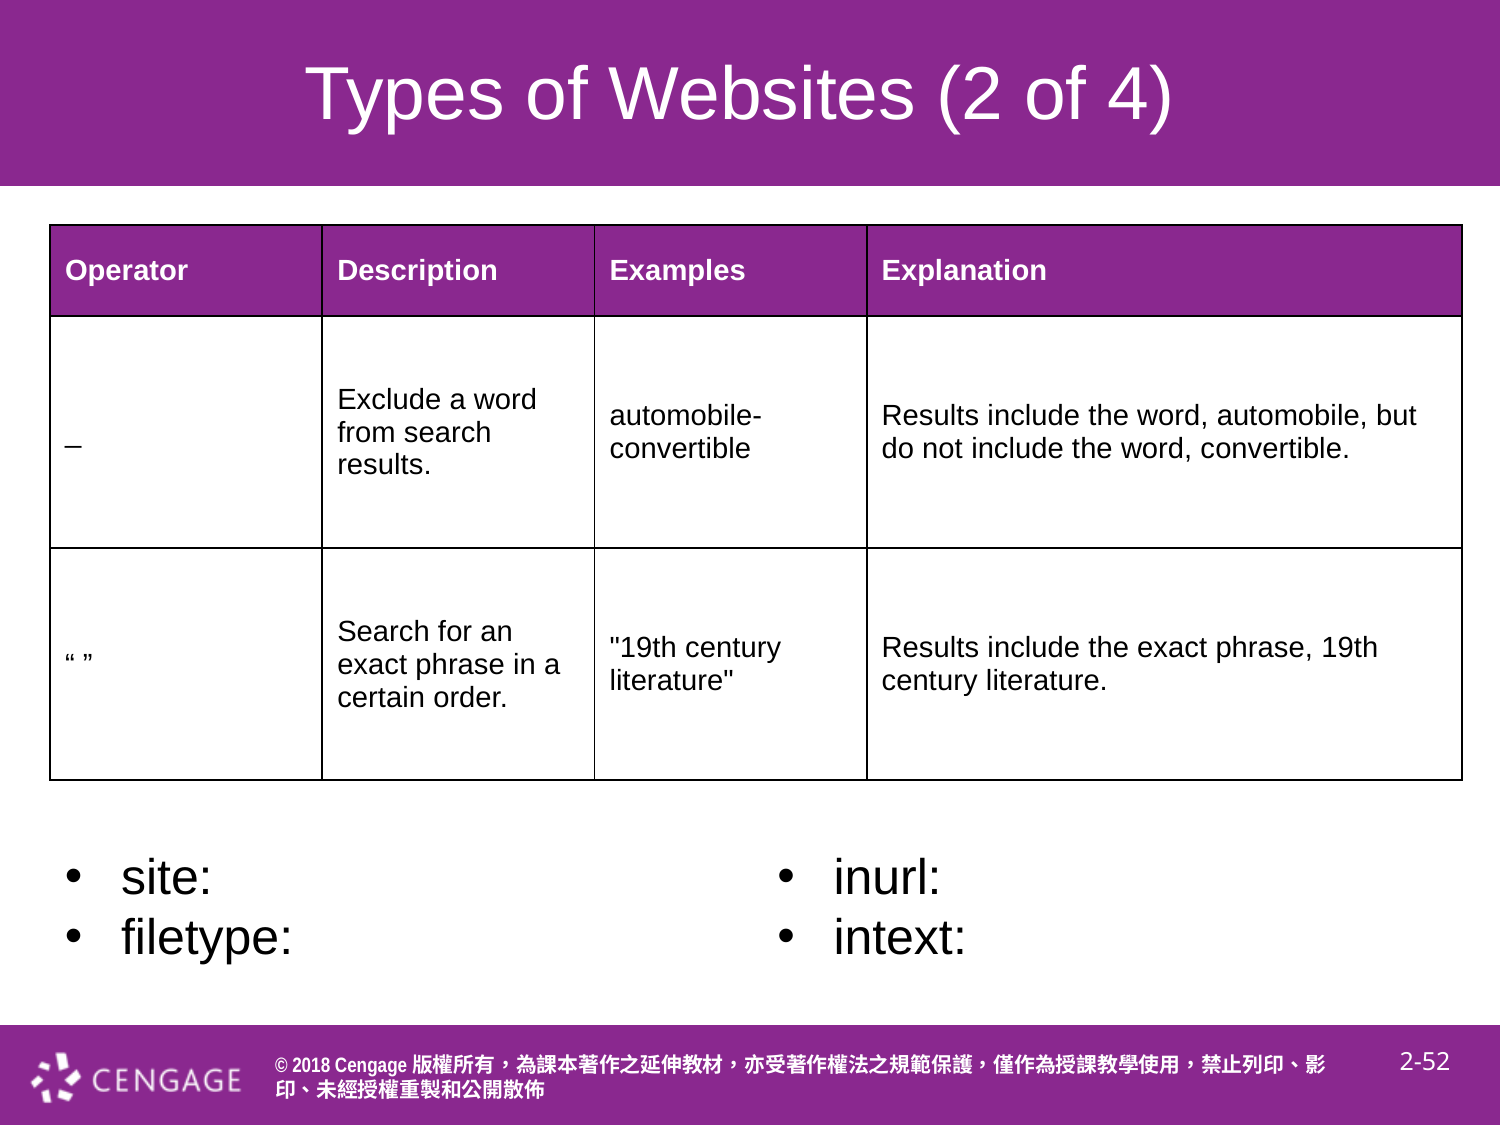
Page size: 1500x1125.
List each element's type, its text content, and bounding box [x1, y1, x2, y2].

table_header Examples [595, 226, 866, 315]
table_cell automobile-convertible [595, 317, 866, 547]
table_cell Results include the word, automobile, but do not include the word, convertible. [868, 317, 1461, 547]
title Types of Websites (2 of 4) [7, 4, 1493, 175]
table_cell Results include the exact phrase, 19th century literature. [868, 549, 1461, 779]
text_box inurl: intext: [762, 837, 982, 973]
table_header Explanation [868, 226, 1461, 315]
table_cell _ [51, 317, 321, 547]
table_cell Search for an exact phrase in a certain order. [323, 549, 594, 779]
table_header Description [323, 226, 594, 315]
table_header Operator [51, 226, 321, 315]
picture [21, 1043, 246, 1111]
table_cell "19th century literature" [595, 549, 866, 779]
table_cell “ ” [51, 549, 321, 779]
table_cell Exclude a word from search results. [323, 317, 594, 547]
text_box site: filetype: [50, 837, 309, 973]
